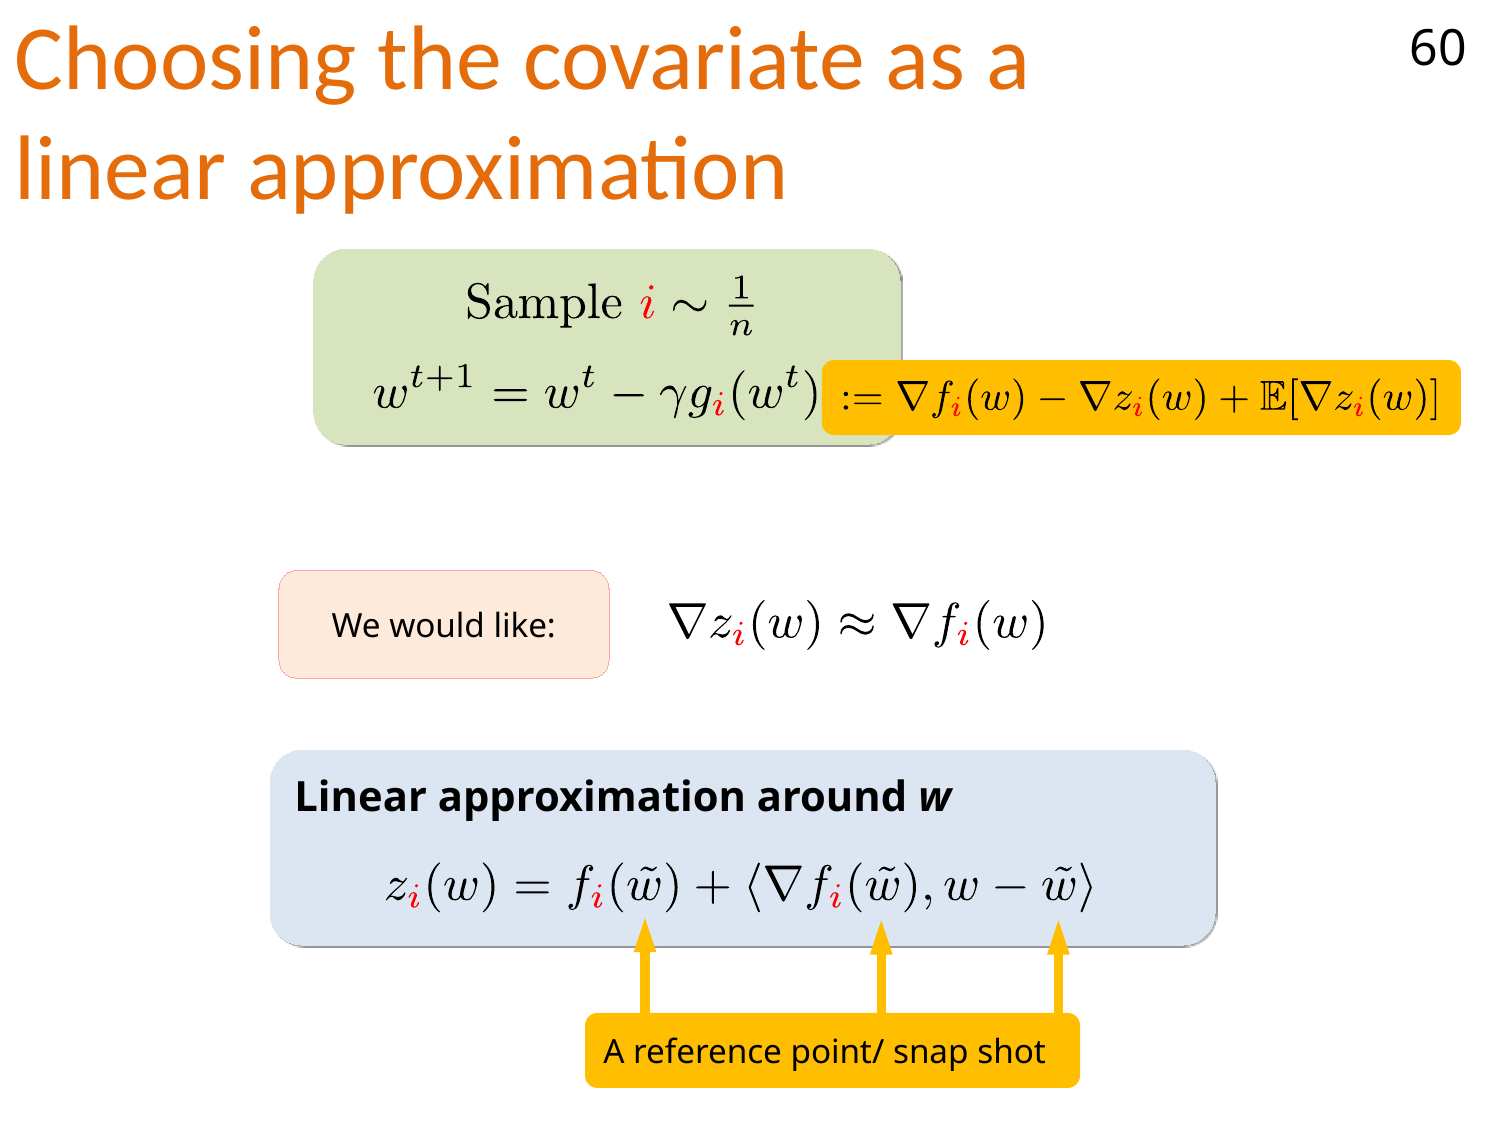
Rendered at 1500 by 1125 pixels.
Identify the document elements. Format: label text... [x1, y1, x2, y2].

text_box [383, 862, 1098, 913]
text_box [313, 249, 1461, 445]
text_box [666, 600, 1049, 650]
text_box Linear approximation around w [270, 750, 1216, 946]
text_box A reference point/ snap shot [585, 1012, 1081, 1088]
text_box We would like: [278, 570, 610, 679]
text_box Choosing the covariate as a linear approximation [0, 14, 1486, 202]
